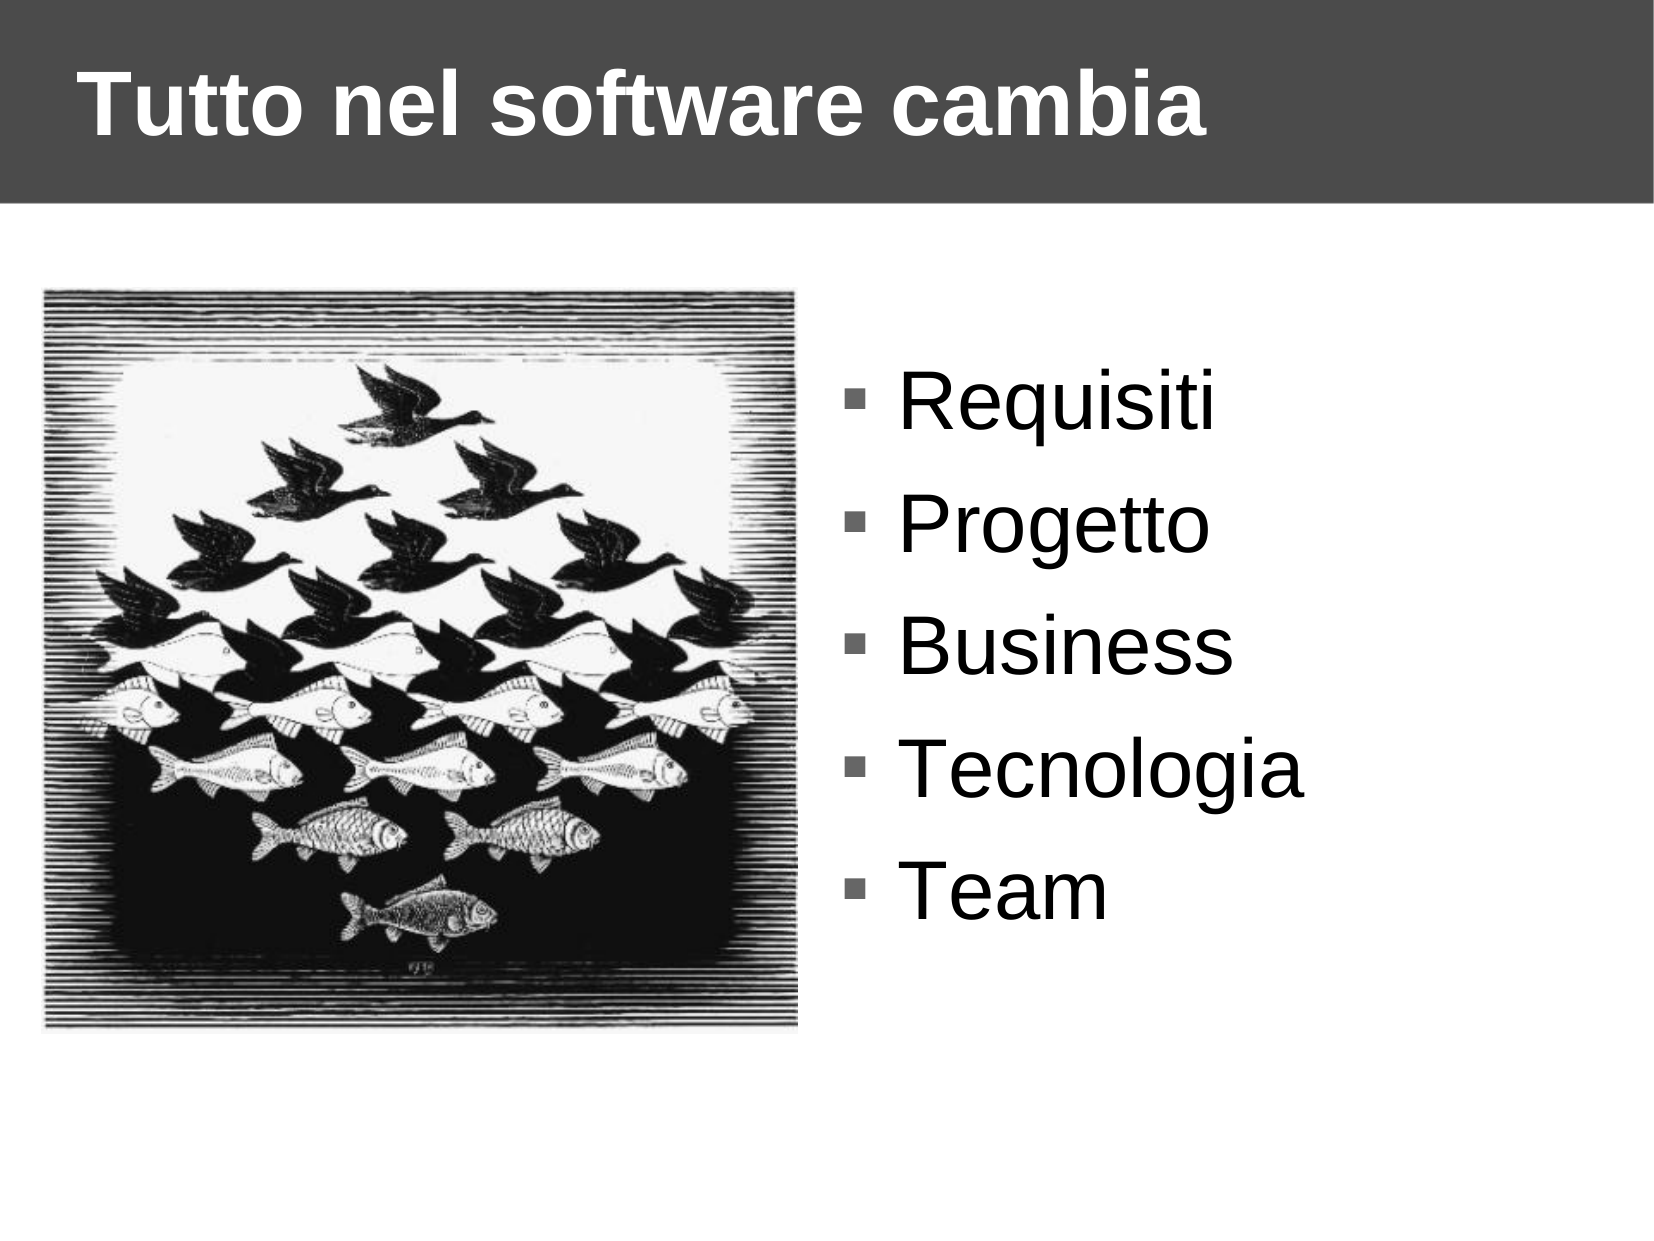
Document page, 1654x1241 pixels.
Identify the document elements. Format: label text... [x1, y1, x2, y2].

picture [0, 0, 1654, 1241]
title Tutto nel software cambia [76, 0, 1565, 208]
list Requisiti Progetto Business Tecnologia Team [826, 354, 1571, 1093]
